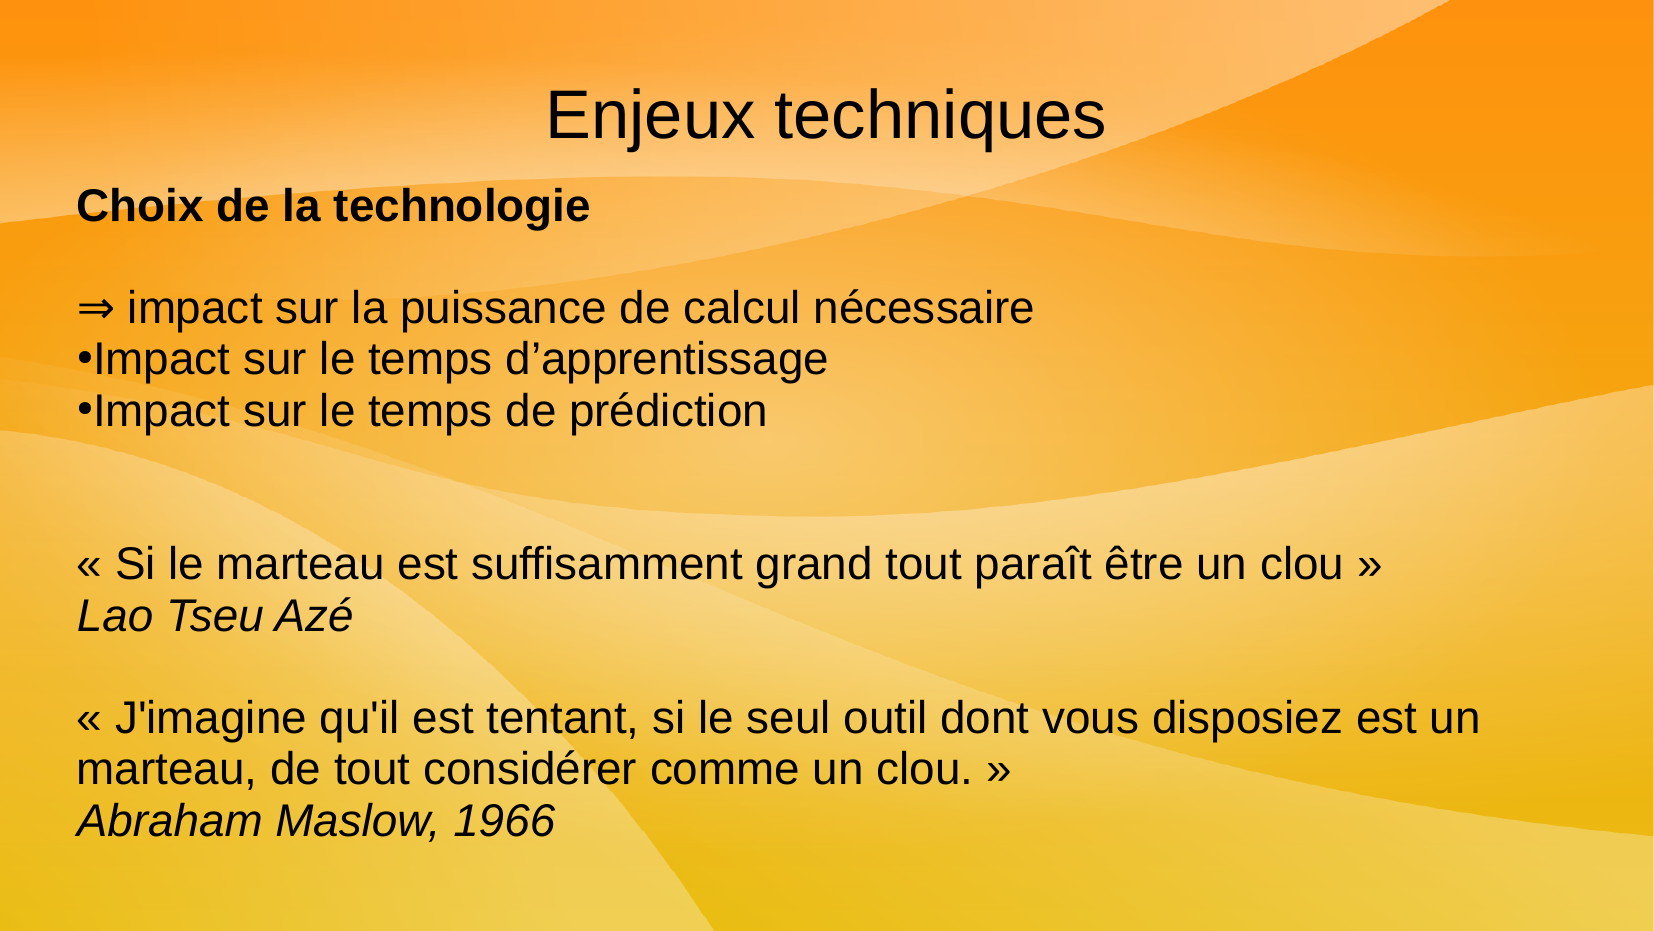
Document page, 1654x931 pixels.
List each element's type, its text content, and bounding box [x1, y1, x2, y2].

picture [0, 0, 1654, 931]
subtitle Choix de la technologie ⇒ impact sur la puissance de calcul nécessaire Impact sur le temps d’apprentissage Impact sur le temps de prédiction « Si le marteau est suffisamment grand tout paraît être un clou » Lao Tseu Azé « J'imagine qu'il est tentant, si le seul outil dont vous disposiez est un marteau, de tout considérer comme un clou. » Abraham Maslow, 1966 [76, 179, 1565, 928]
title Enjeux techniques [82, 37, 1571, 193]
